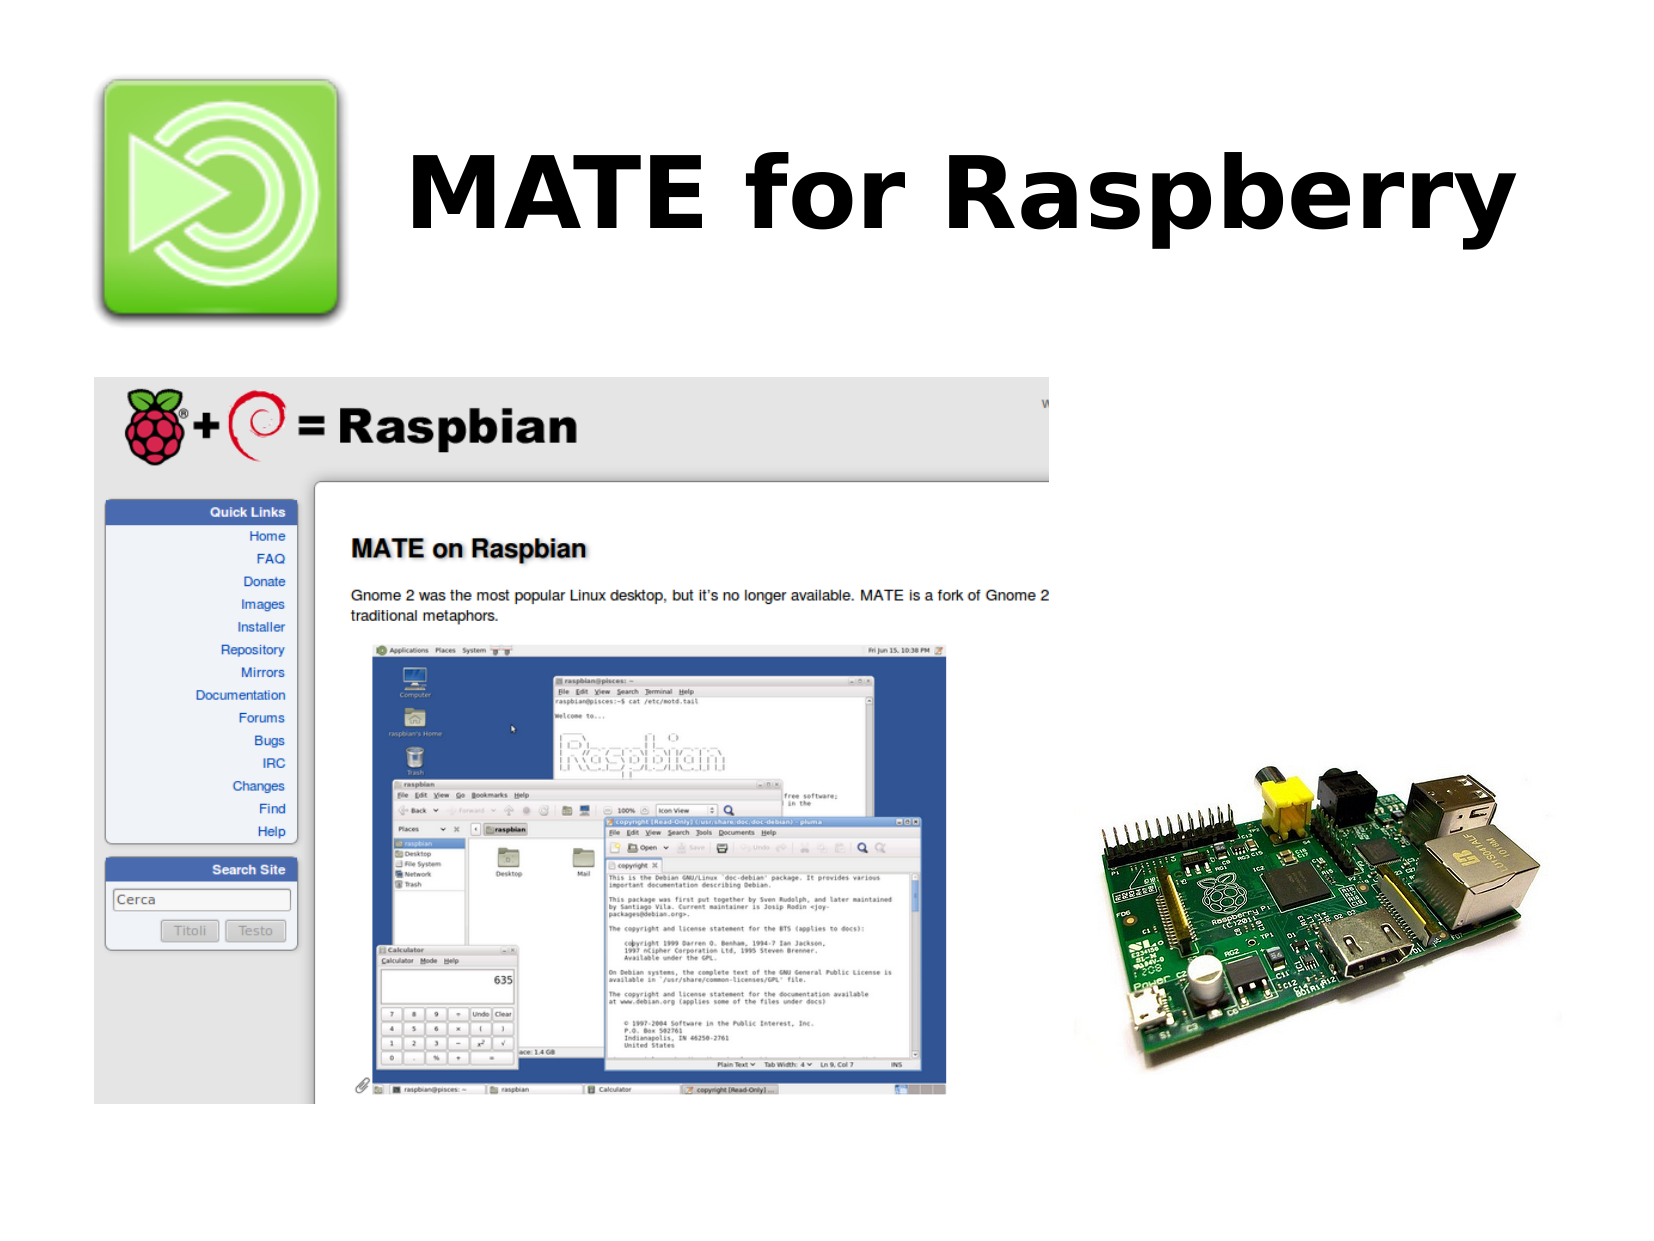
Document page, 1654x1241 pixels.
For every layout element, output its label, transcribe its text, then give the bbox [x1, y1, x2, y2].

picture [94, 377, 1049, 1104]
picture [1074, 754, 1567, 1075]
picture [88, 64, 355, 331]
text_box MATE for Raspberry [389, 128, 1583, 260]
